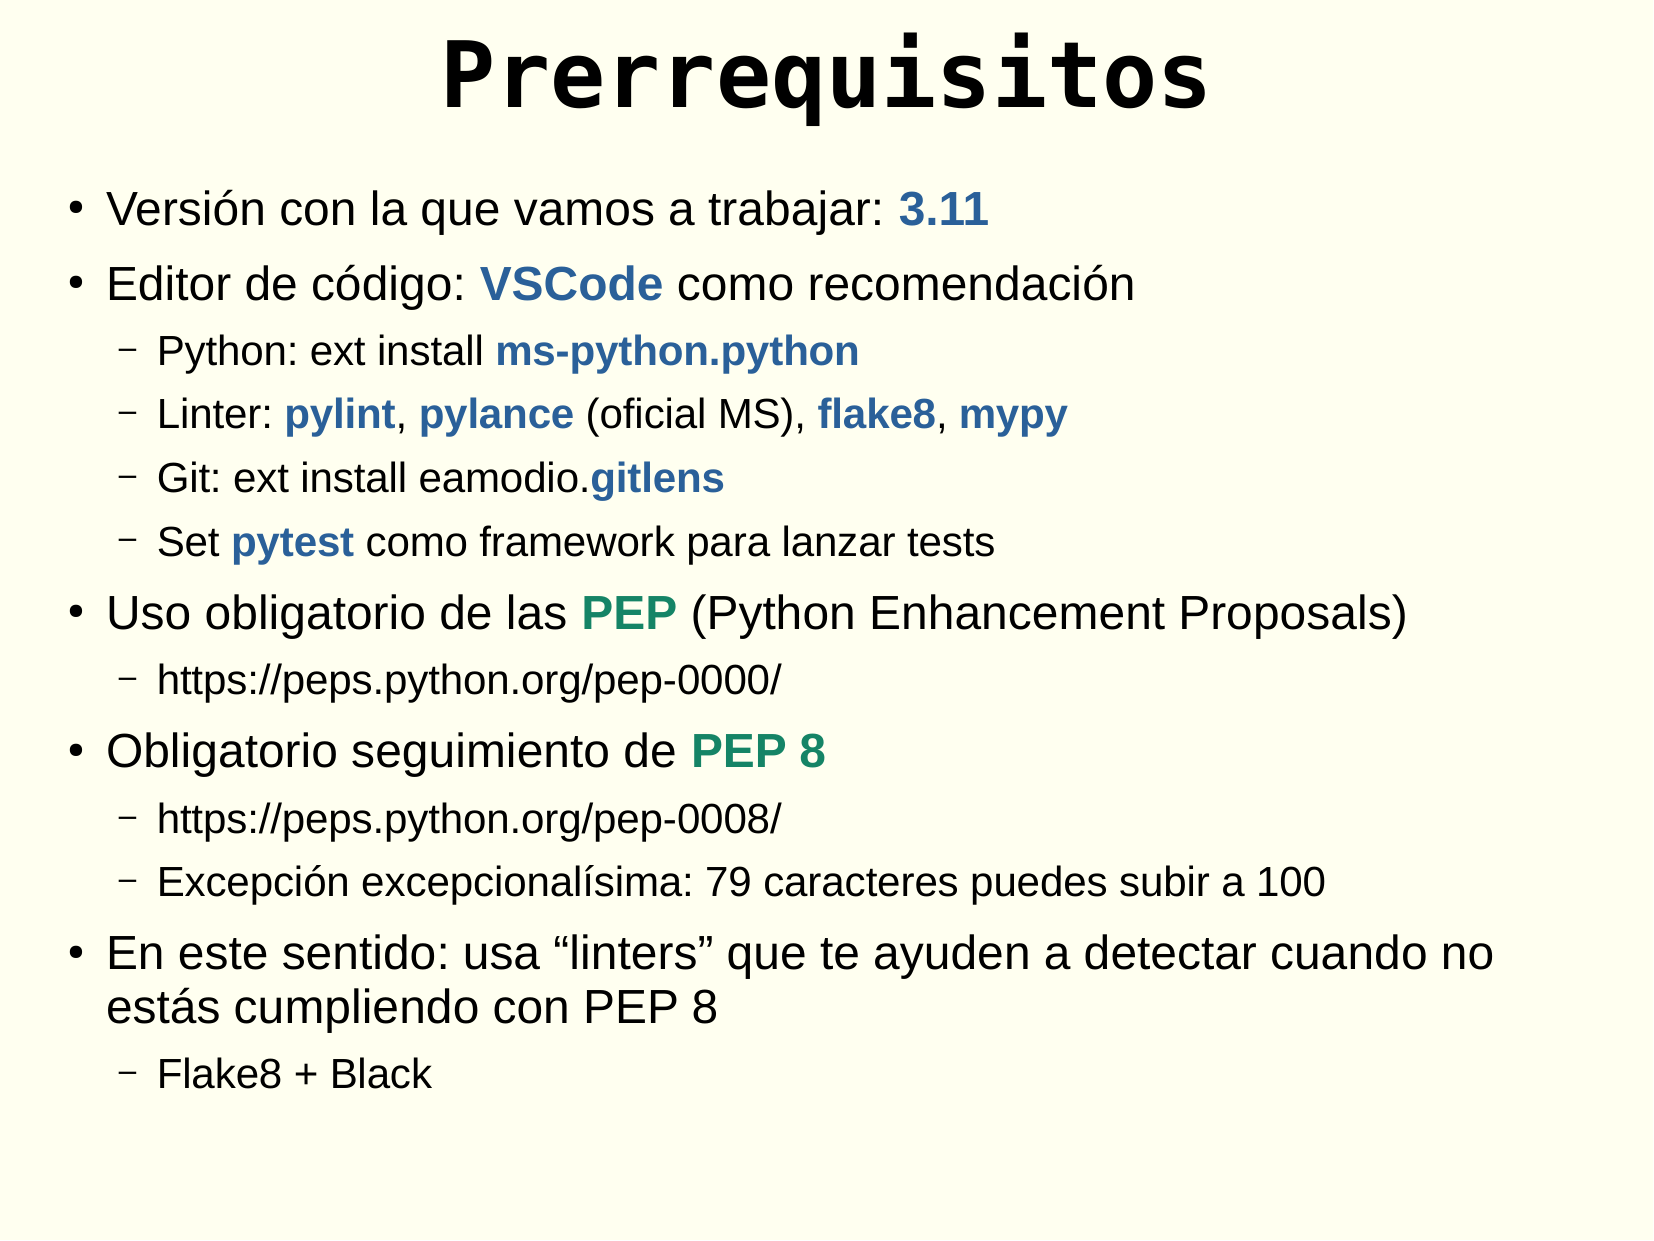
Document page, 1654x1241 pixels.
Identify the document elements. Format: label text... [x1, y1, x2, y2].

title Prerrequisitos [82, 2, 1571, 151]
list Versión con la que vamos a trabajar: 3.11 Editor de código: VSCode como recomendación Python: ext install ms-python.python Linter: pylint, pylance (oficial MS), flake8, mypy Git: ext install eamodio.gitlens Set pytest como framework para lanzar tests Uso obligatorio de las PEP (Python Enhancement Proposals) https://peps.python.org/pep-0000/ Obligatorio seguimiento de PEP 8 https://peps.python.org/pep-0008/ Excepción excepcionalísima: 79 caracteres puedes subir a 100 En este sentido: usa “linters” que te ayuden a detectar cuando no estás cumpliendo con PEP 8 Flake8 + Black [54, 181, 1613, 1102]
